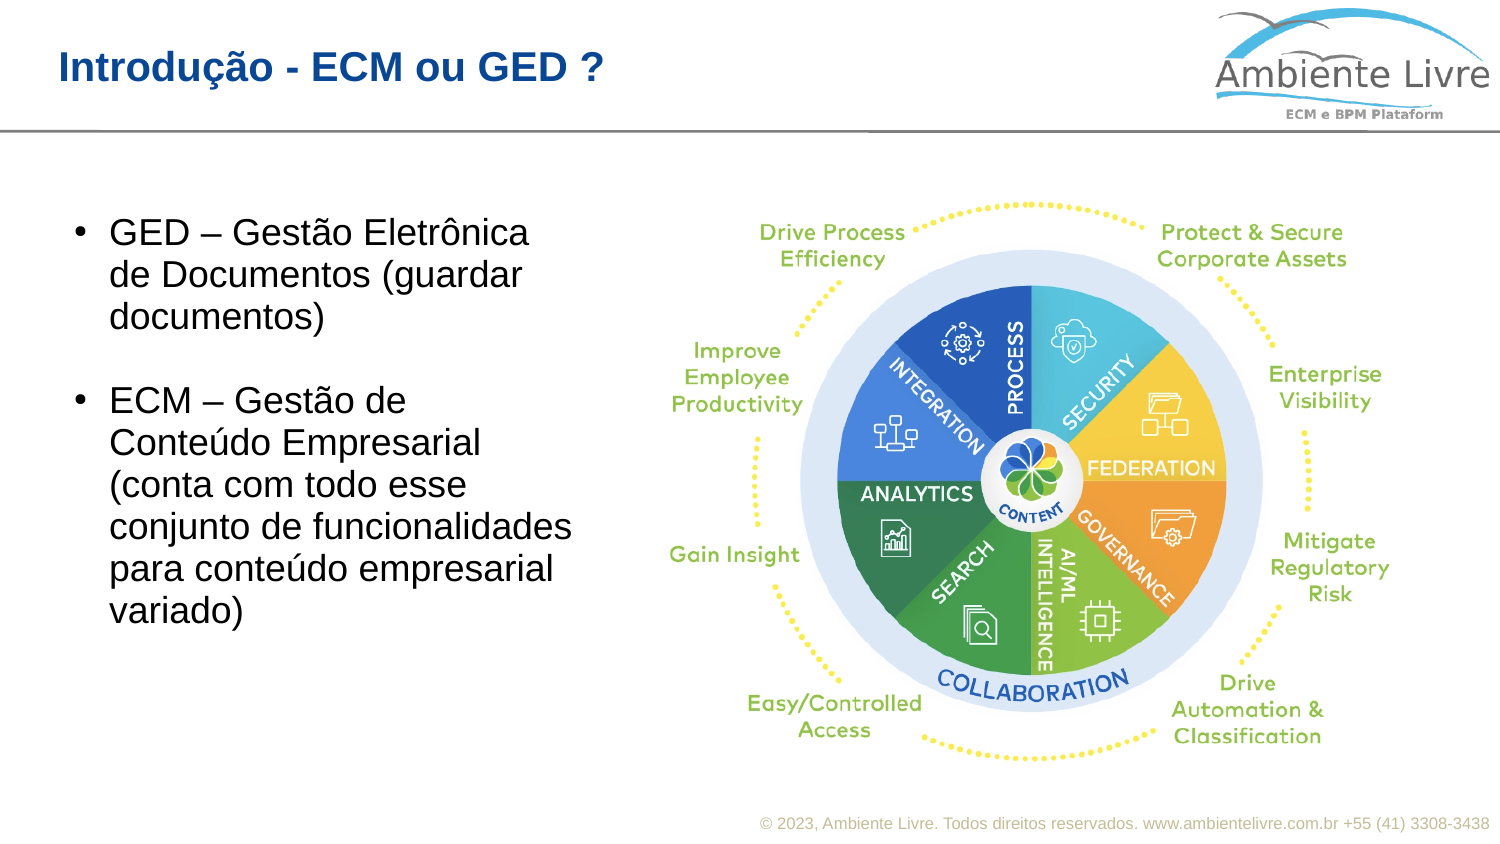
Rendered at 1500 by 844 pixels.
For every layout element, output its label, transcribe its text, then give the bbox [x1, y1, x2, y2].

text_box GED – Gestão Eletrônica de Documentos (guardar documentos) ECM – Gestão de Conteúdo Empresarial (conta com todo esse conjunto de funcionalidades para conteúdo empresarial variado) [59, 204, 591, 724]
picture [1215, 8, 1489, 119]
title Introdução - ECM ou GED ? [43, 8, 1127, 129]
picture [591, 154, 1441, 786]
